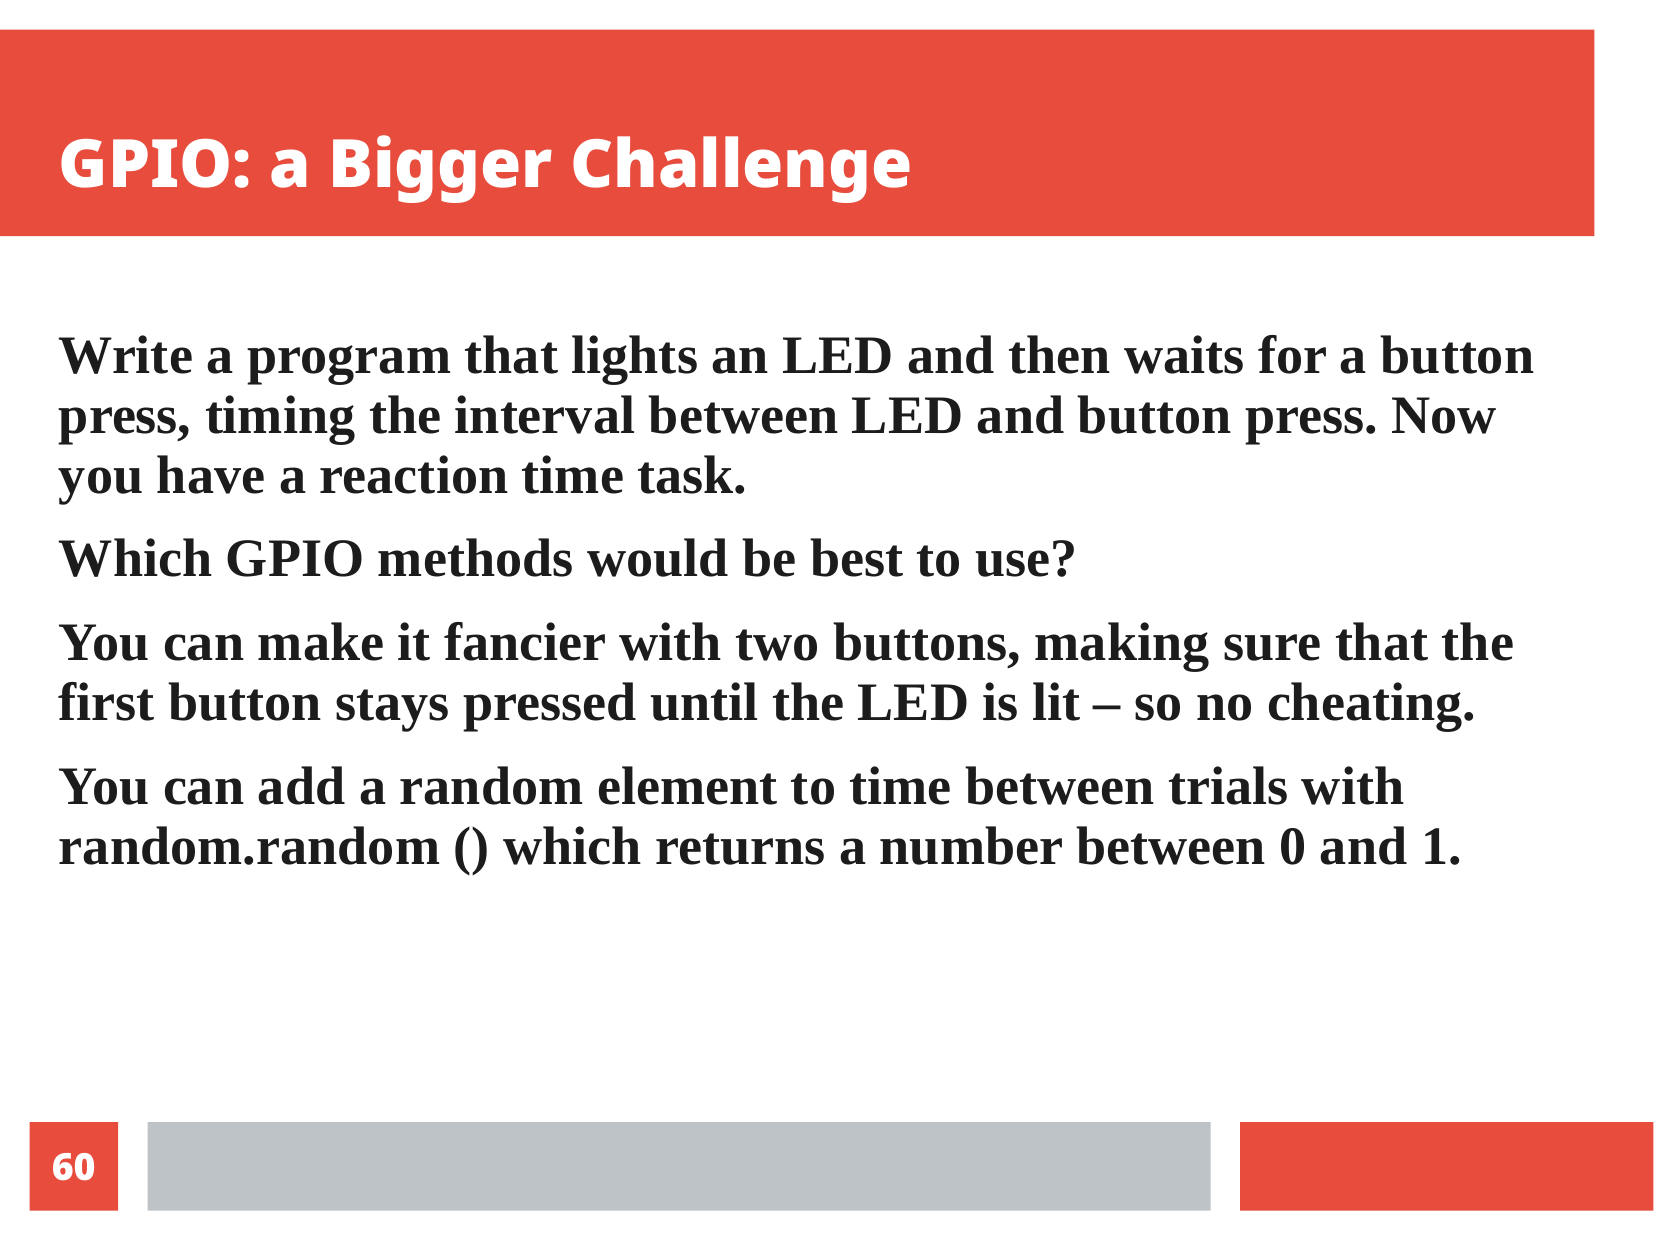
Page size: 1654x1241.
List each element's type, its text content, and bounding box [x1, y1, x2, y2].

list Write a program that lights an LED and then waits for a button press, timing the interval between LED and button press. Now you have a reaction time task. Which GPIO methods would be best to use? You can make it fancier with two buttons, making sure that the first button stays pressed until the LED is lit – so no cheating. You can add a random element to time between trials with random.random () which returns a number between 0 and 1. [59, 324, 1565, 1093]
title GPIO: a Bigger Challenge [59, 59, 1595, 207]
